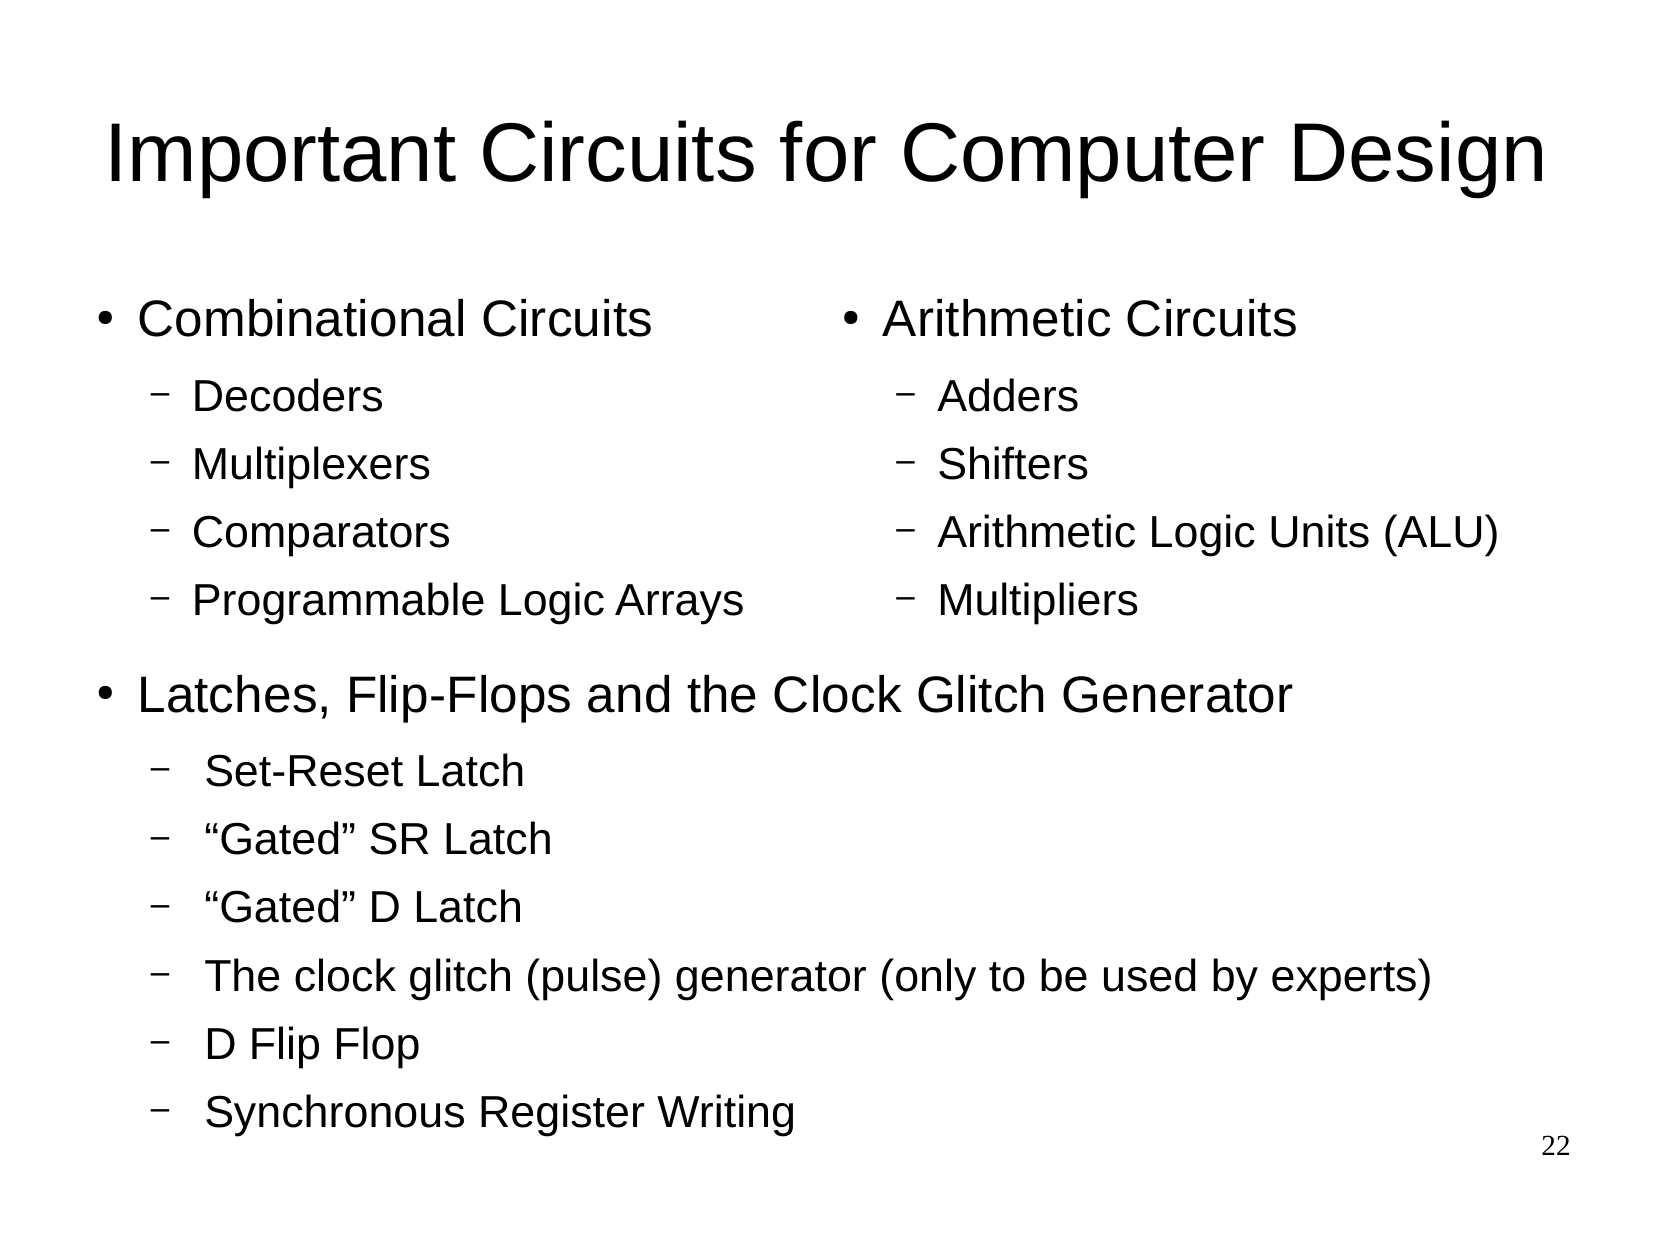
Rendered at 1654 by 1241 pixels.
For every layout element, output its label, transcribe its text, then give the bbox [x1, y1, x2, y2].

title Important Circuits for Computer Design [82, 49, 1571, 257]
list Combinational Circuits Decoders Multiplexers Comparators Programmable Logic Arrays [82, 290, 793, 634]
list Latches, Flip-Flops and the Clock Glitch Generator Set-Reset Latch “Gated” SR Latch “Gated” D Latch The clock glitch (pulse) generator (only to be used by experts) D Flip Flop Synchronous Register Writing [82, 665, 1538, 1141]
list Arithmetic Circuits Adders Shifters Arithmetic Logic Units (ALU) Multipliers [828, 290, 1539, 634]
